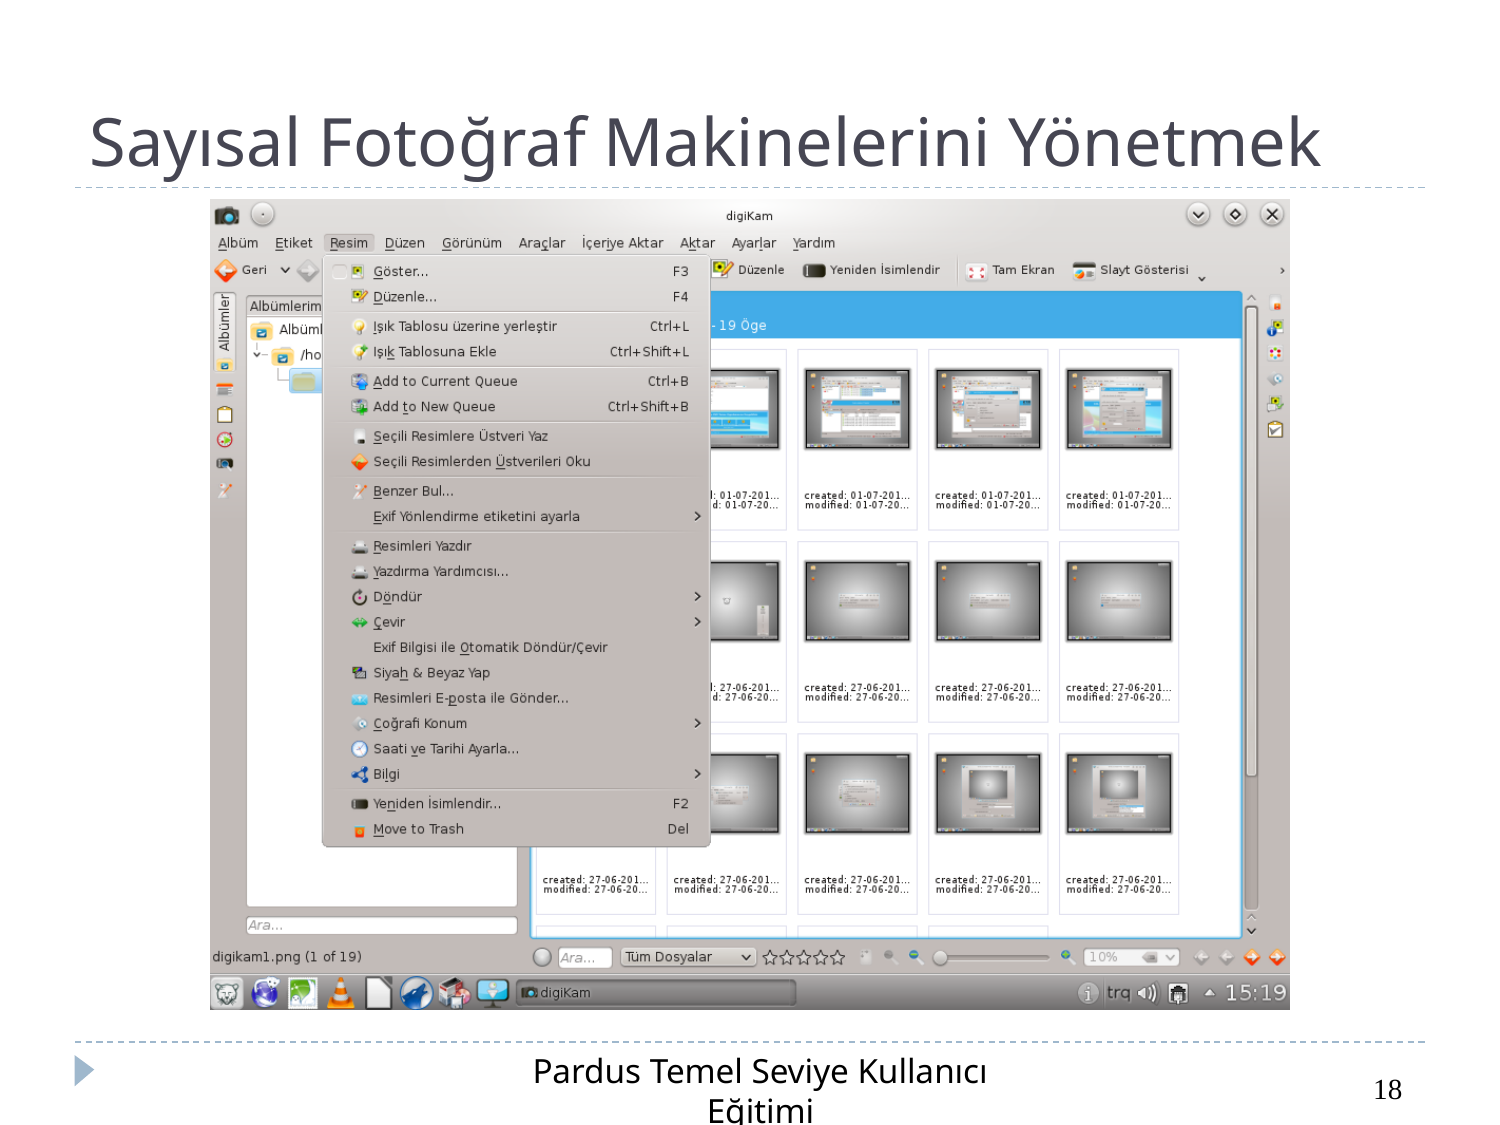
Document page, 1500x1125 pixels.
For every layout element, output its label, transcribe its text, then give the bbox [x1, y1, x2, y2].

title Sayısal Fotoğraf Makinelerini Yönetmek [75, 24, 1425, 188]
picture [210, 199, 1290, 1010]
